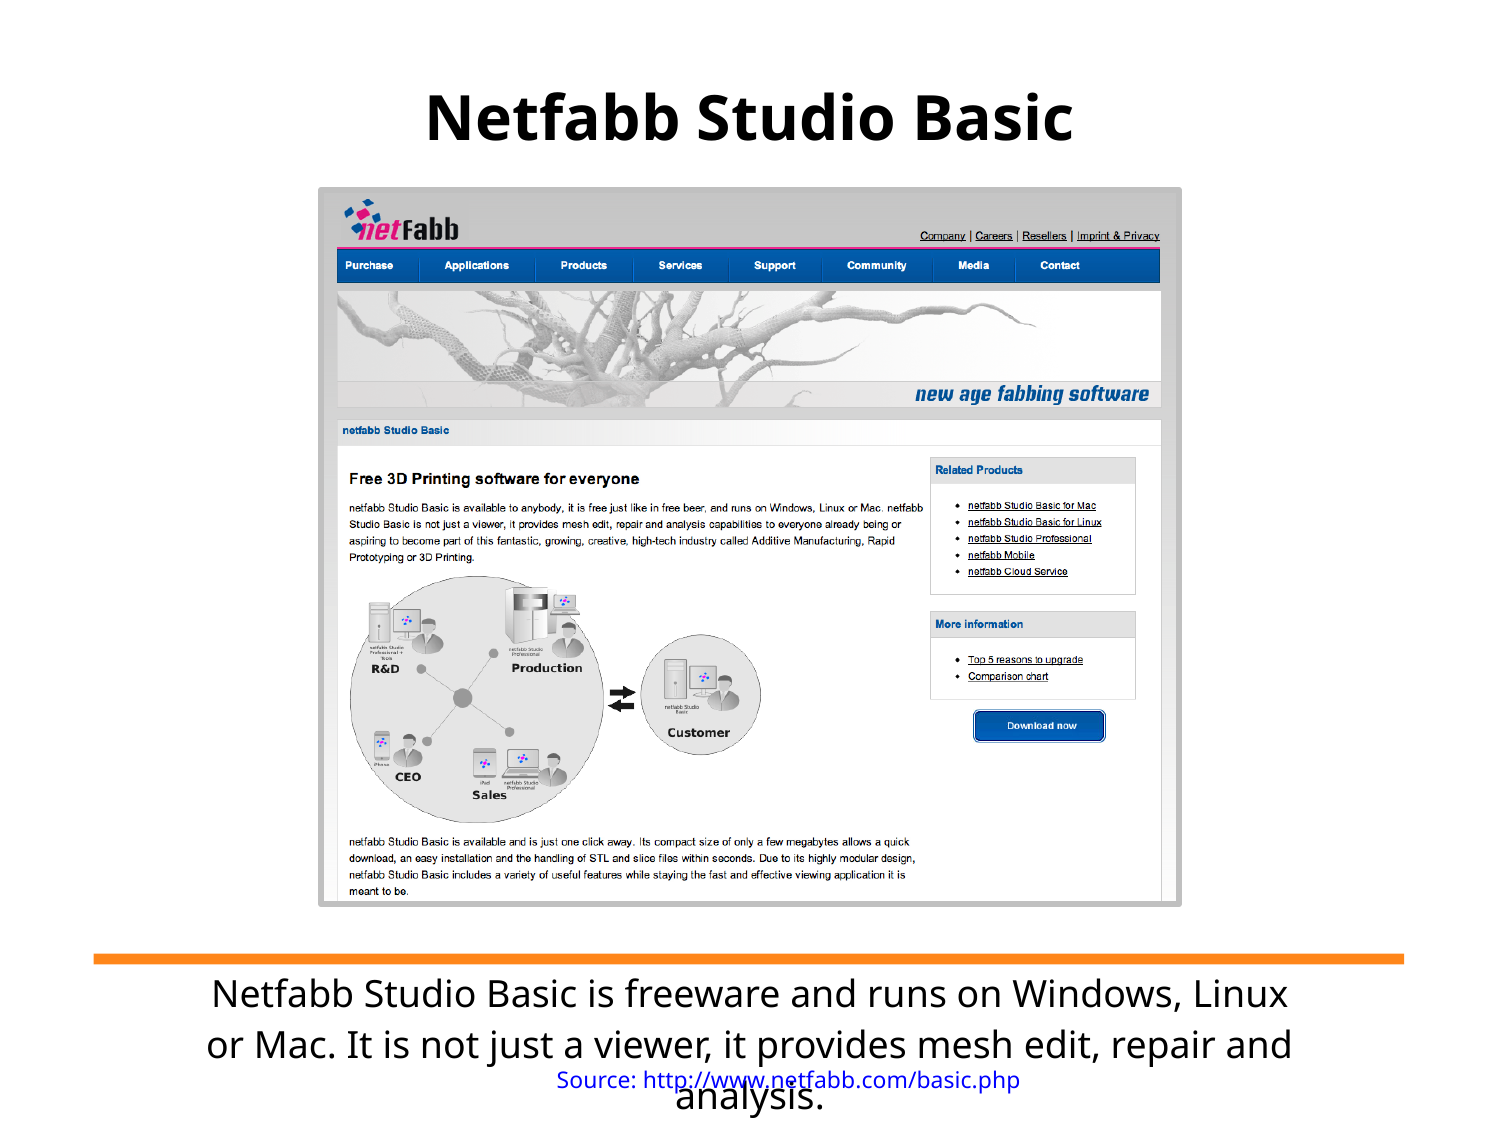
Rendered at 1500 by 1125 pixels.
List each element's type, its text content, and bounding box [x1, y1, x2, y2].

picture [0, 0, 1500, 1125]
text_box Netfabb Studio Basic is freeware and runs on Windows, Linux or Mac. It is not just a viewer, it provides mesh edit, repair and analysis. [175, 960, 1325, 1064]
title Netfabb Studio Basic [75, 44, 1426, 188]
text_box Source: http://www.netfabb.com/basic.php [541, 1056, 959, 1098]
